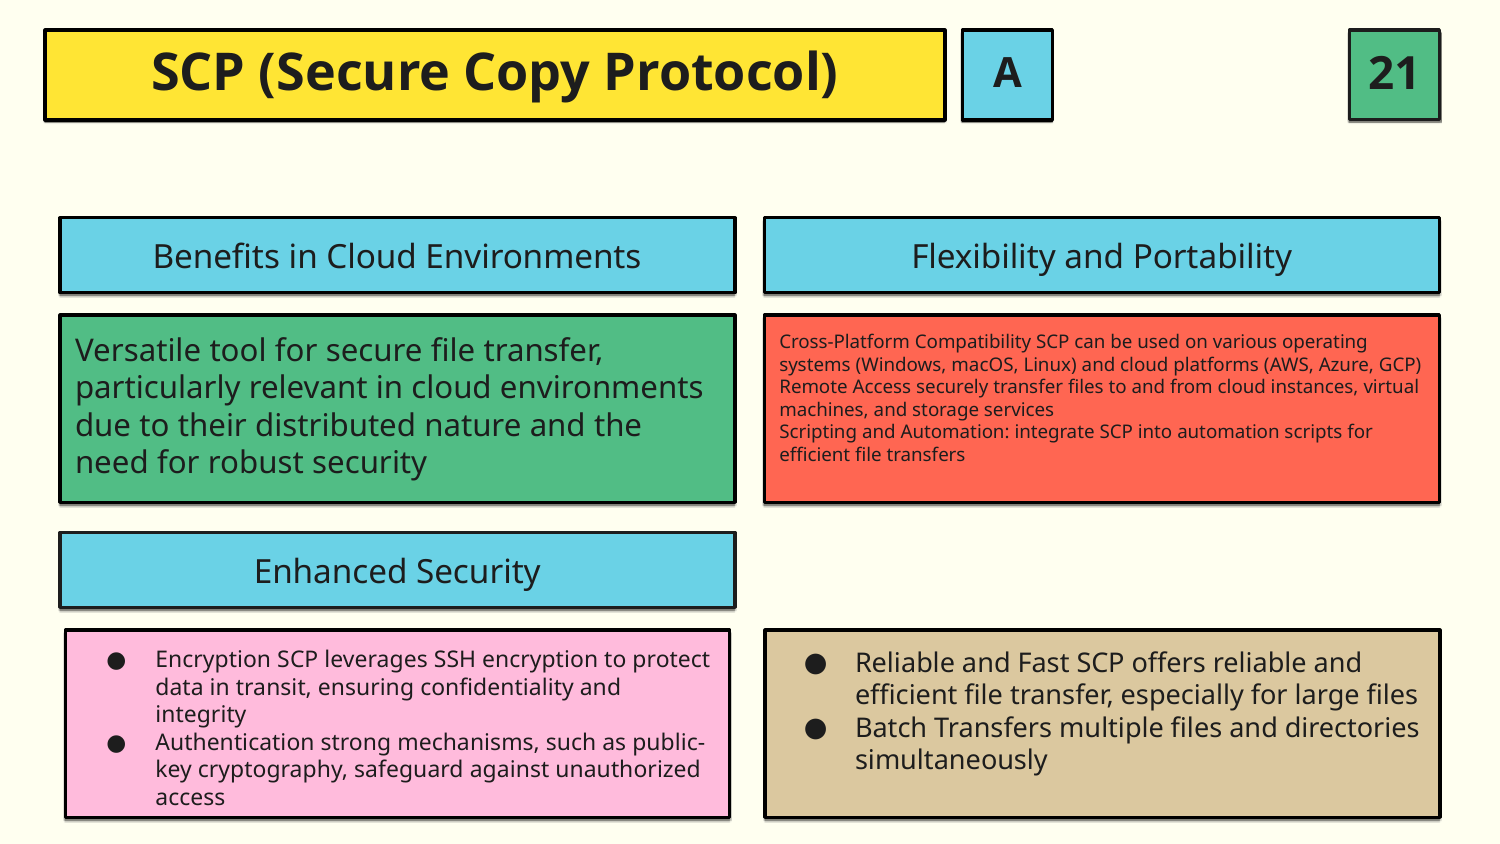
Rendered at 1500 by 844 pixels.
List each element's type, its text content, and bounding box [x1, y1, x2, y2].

list Cross-Platform Compatibility SCP can be used on various operating systems (Windows, macOS, Linux) and cloud platforms (AWS, Azure, GCP) Remote Access securely transfer files to and from cloud instances, virtual machines, and storage services Scripting and Automation: integrate SCP into automation scripts for efficient file transfers [764, 315, 1440, 503]
subtitle Enhanced Security [60, 532, 735, 608]
list Encryption SCP leverages SSH encryption to protect data in transit, ensuring confidentiality and integrity Authentication strong mechanisms, such as public-key cryptography, safeguard against unauthorized access [65, 630, 730, 818]
subtitle Flexibility and Portability [764, 217, 1440, 293]
title SCP (Secure Copy Protocol) [45, 30, 945, 120]
title A [962, 30, 1053, 120]
list Reliable and Fast SCP offers reliable and efficient file transfer, especially for large files Batch Transfers multiple files and directories simultaneously [765, 630, 1440, 818]
subtitle Benefits in Cloud Environments [60, 217, 735, 293]
list Versatile tool for secure file transfer, particularly relevant in cloud environments due to their distributed nature and the need for robust security [60, 315, 735, 503]
